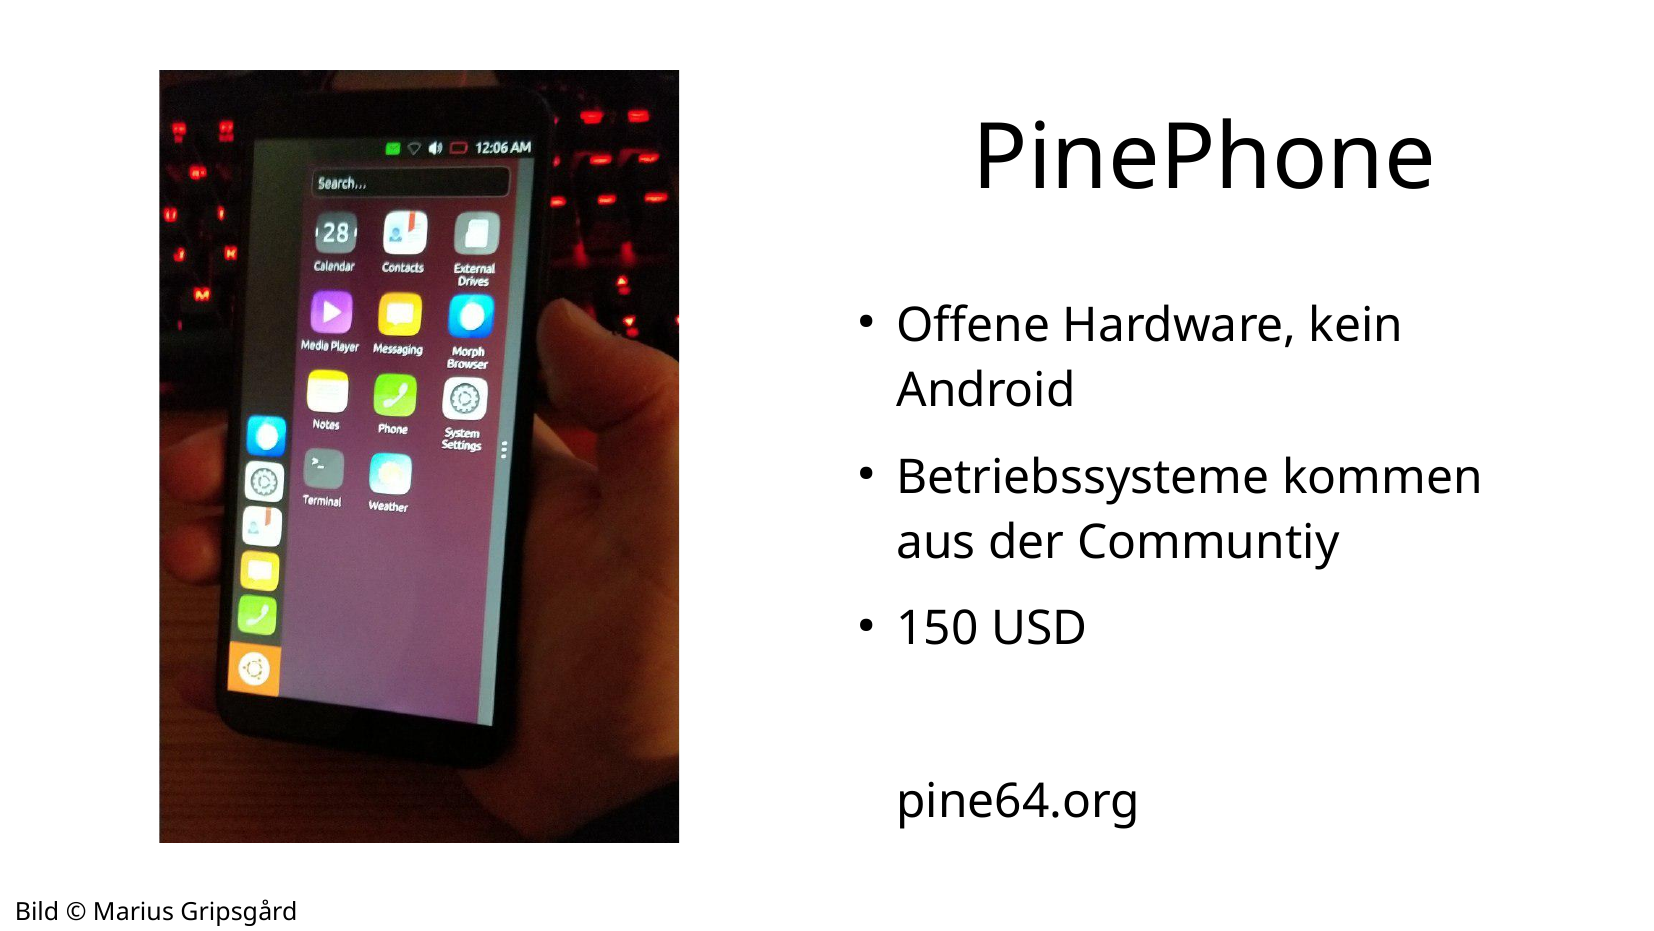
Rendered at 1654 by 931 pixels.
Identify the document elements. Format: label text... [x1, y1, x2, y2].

picture [159, 70, 680, 843]
title PinePhone [838, 49, 1571, 257]
list Offene Hardware, kein Android Betriebssysteme kommen aus der Communtiy 150 USD pine64.org [845, 290, 1572, 839]
text_box Bild © Marius Gripsgård [0, 885, 360, 929]
